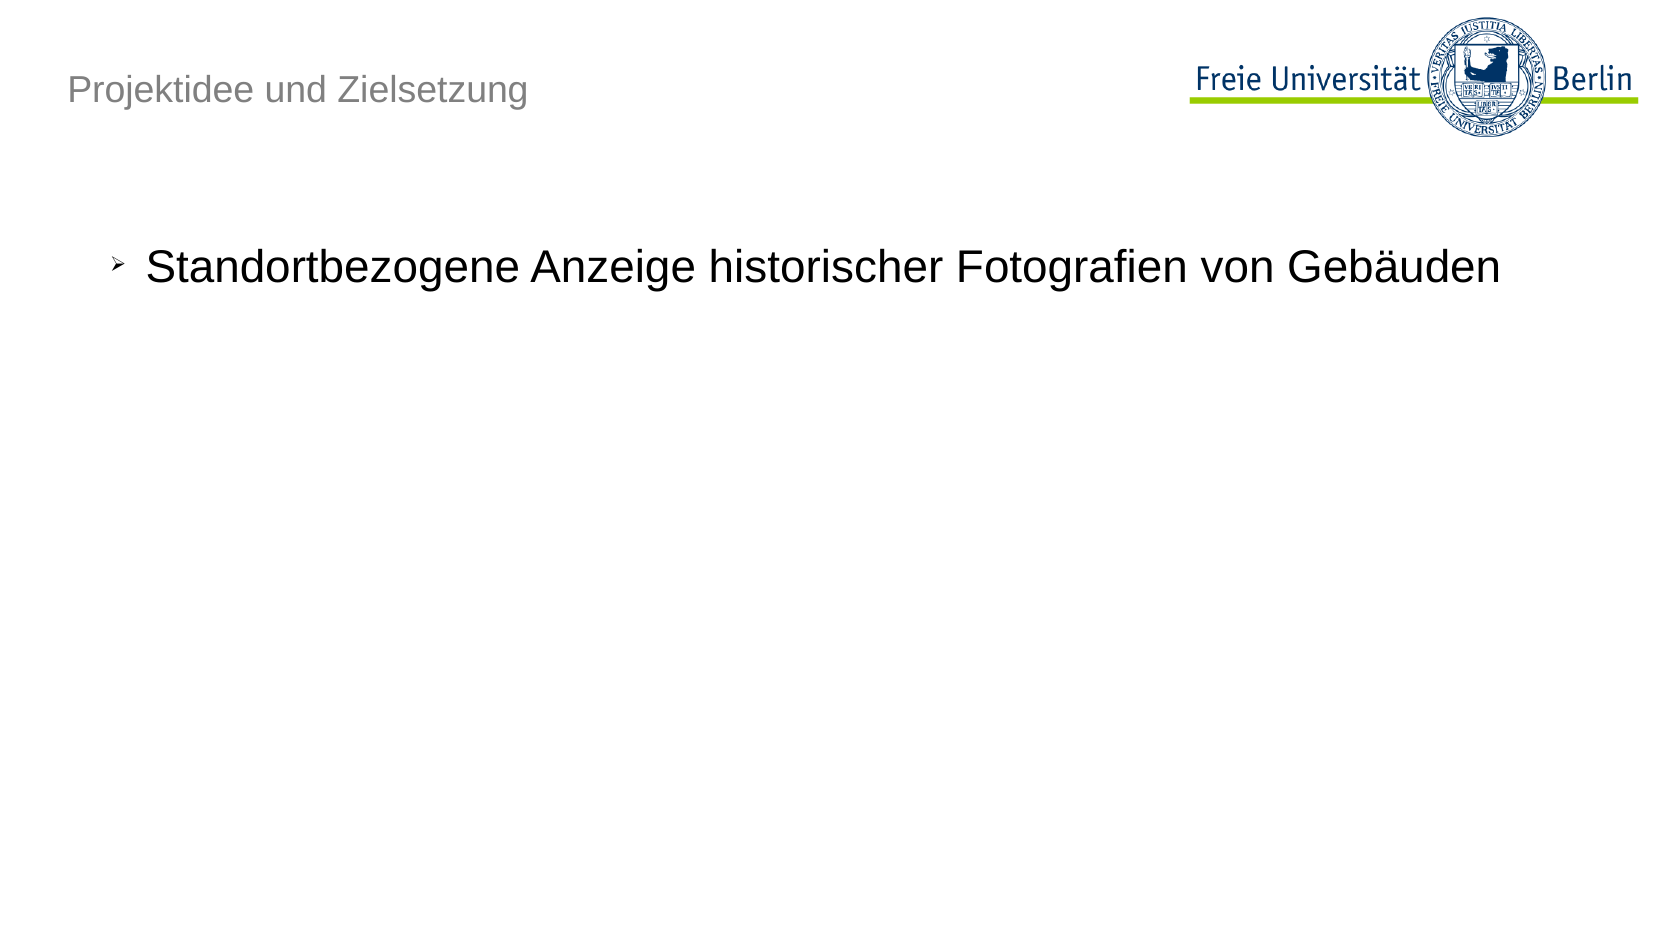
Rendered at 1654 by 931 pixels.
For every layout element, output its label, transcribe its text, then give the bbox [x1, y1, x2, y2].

picture [1185, 11, 1642, 142]
text_box Projektidee und Zielsetzung [52, 61, 544, 119]
text_box Standortbezogene Anzeige historischer Fotografien von Gebäuden [95, 233, 1517, 300]
